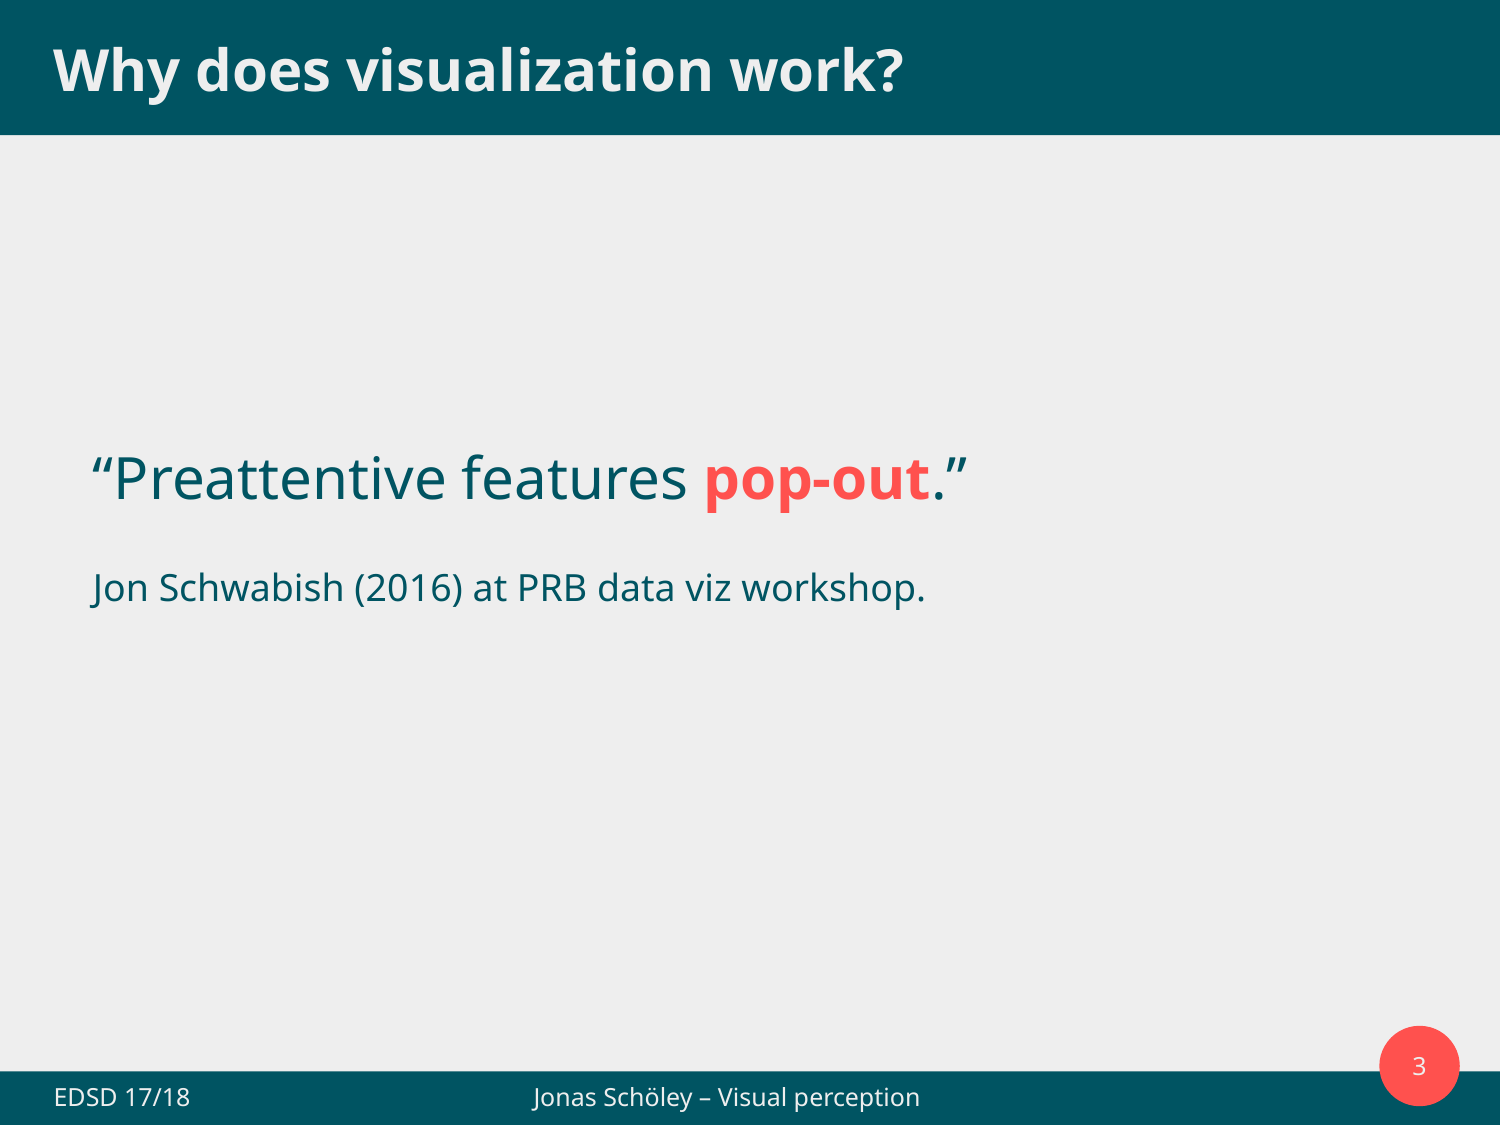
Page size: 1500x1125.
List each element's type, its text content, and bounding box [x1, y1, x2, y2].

text_box “Preattentive features pop-out.” Jon Schwabish (2016) at PRB data viz workshop. [78, 429, 1411, 617]
title Why does visualization work? [53, 0, 1447, 141]
